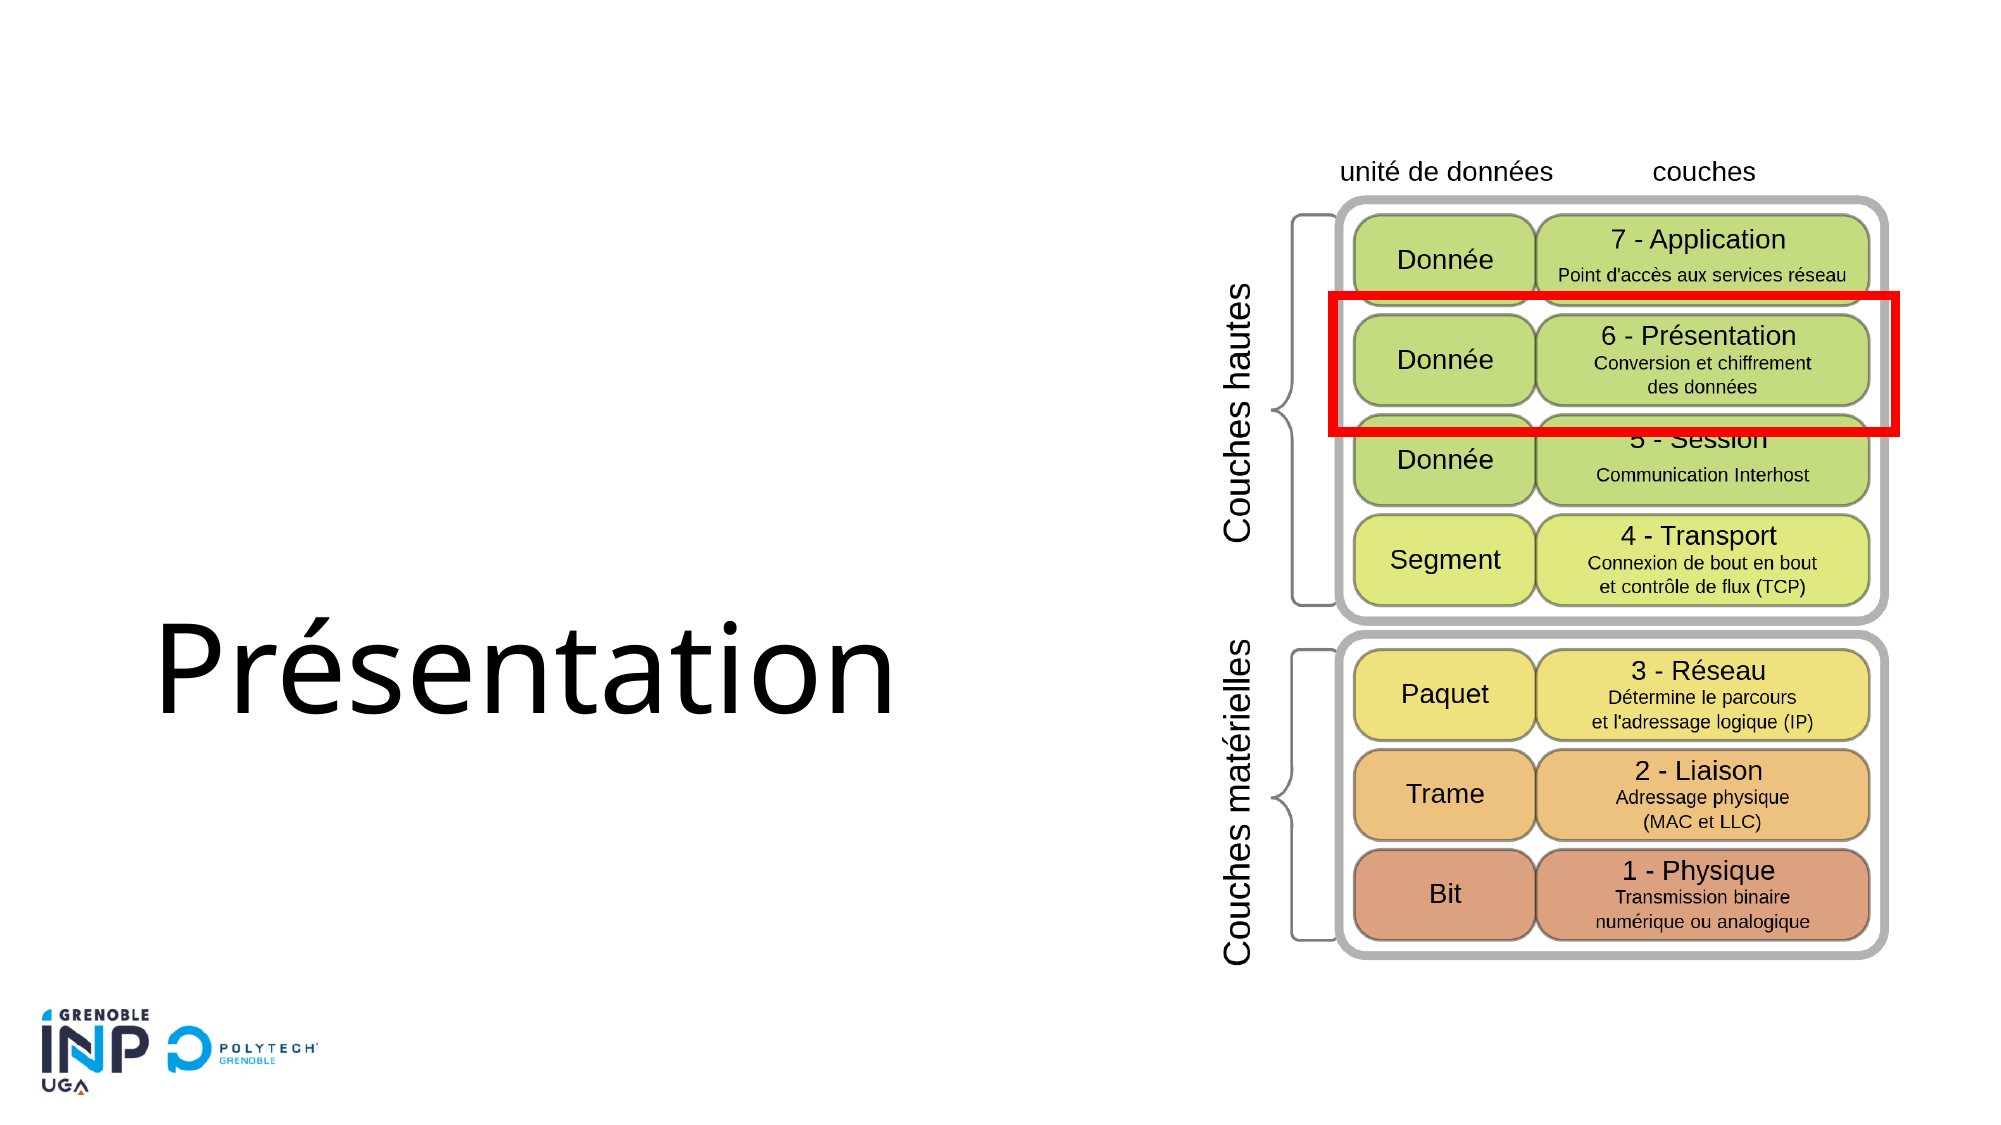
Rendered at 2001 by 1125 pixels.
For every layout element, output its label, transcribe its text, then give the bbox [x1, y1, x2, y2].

picture [42, 1009, 318, 1095]
title Présentation [136, 280, 1207, 749]
picture [1207, 151, 1928, 999]
